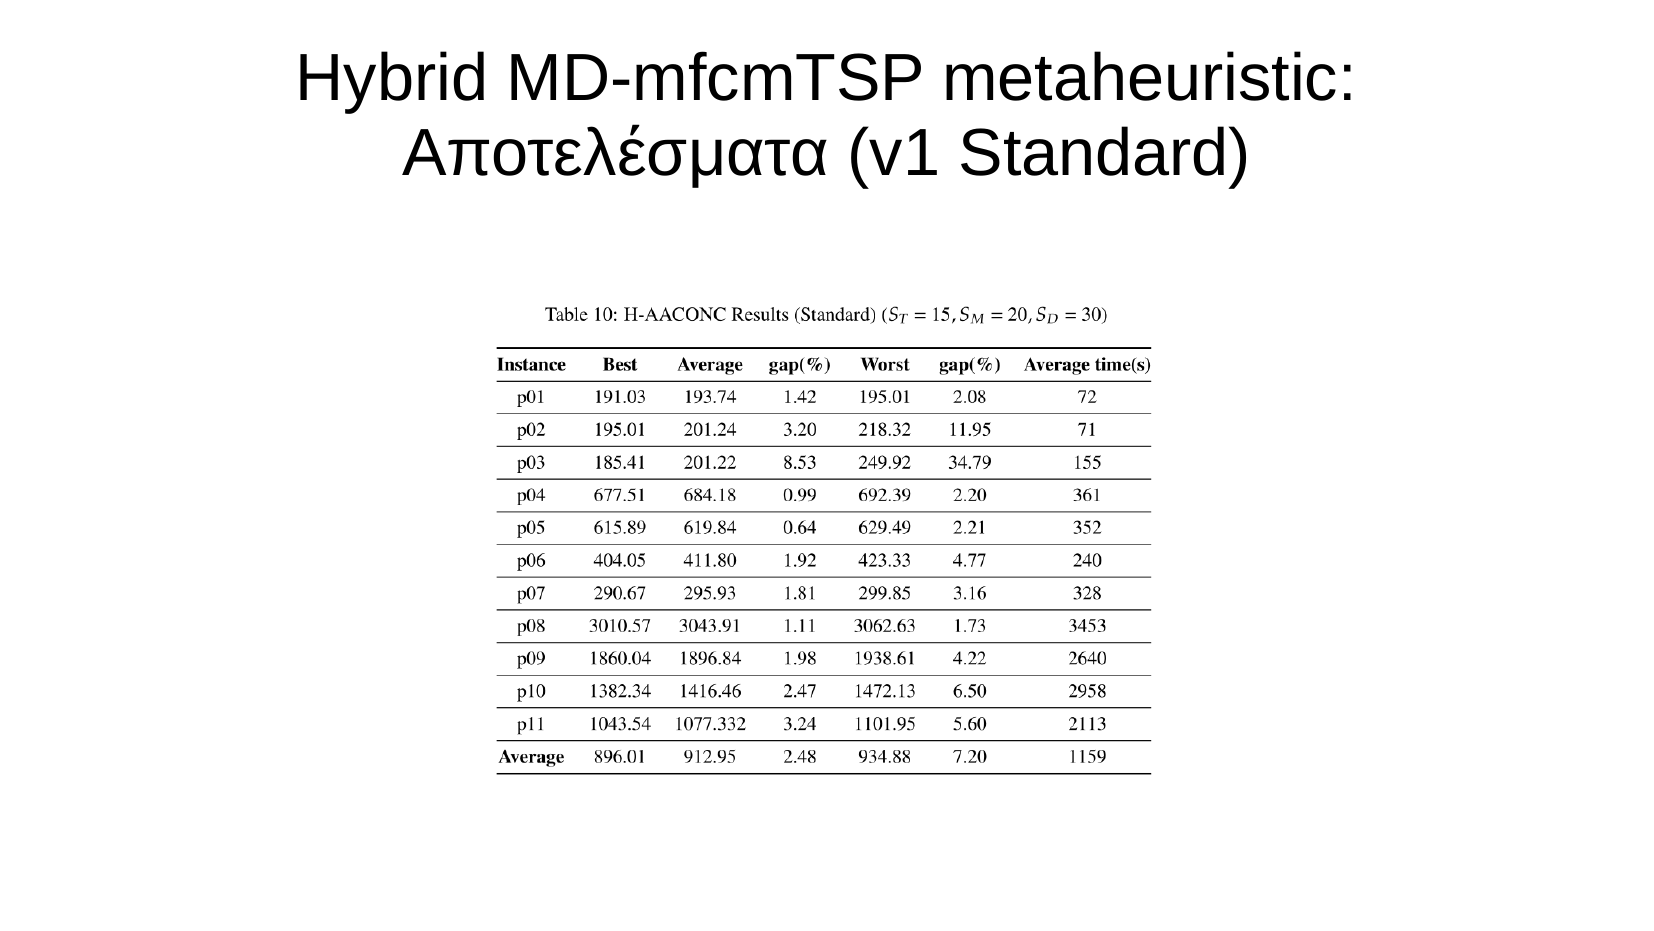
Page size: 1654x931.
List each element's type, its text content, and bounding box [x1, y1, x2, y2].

picture [487, 299, 1160, 782]
title Hybrid MD-mfcmTSP metaheuristic: Αποτελέσματα (v1 Standard) [82, 37, 1571, 193]
